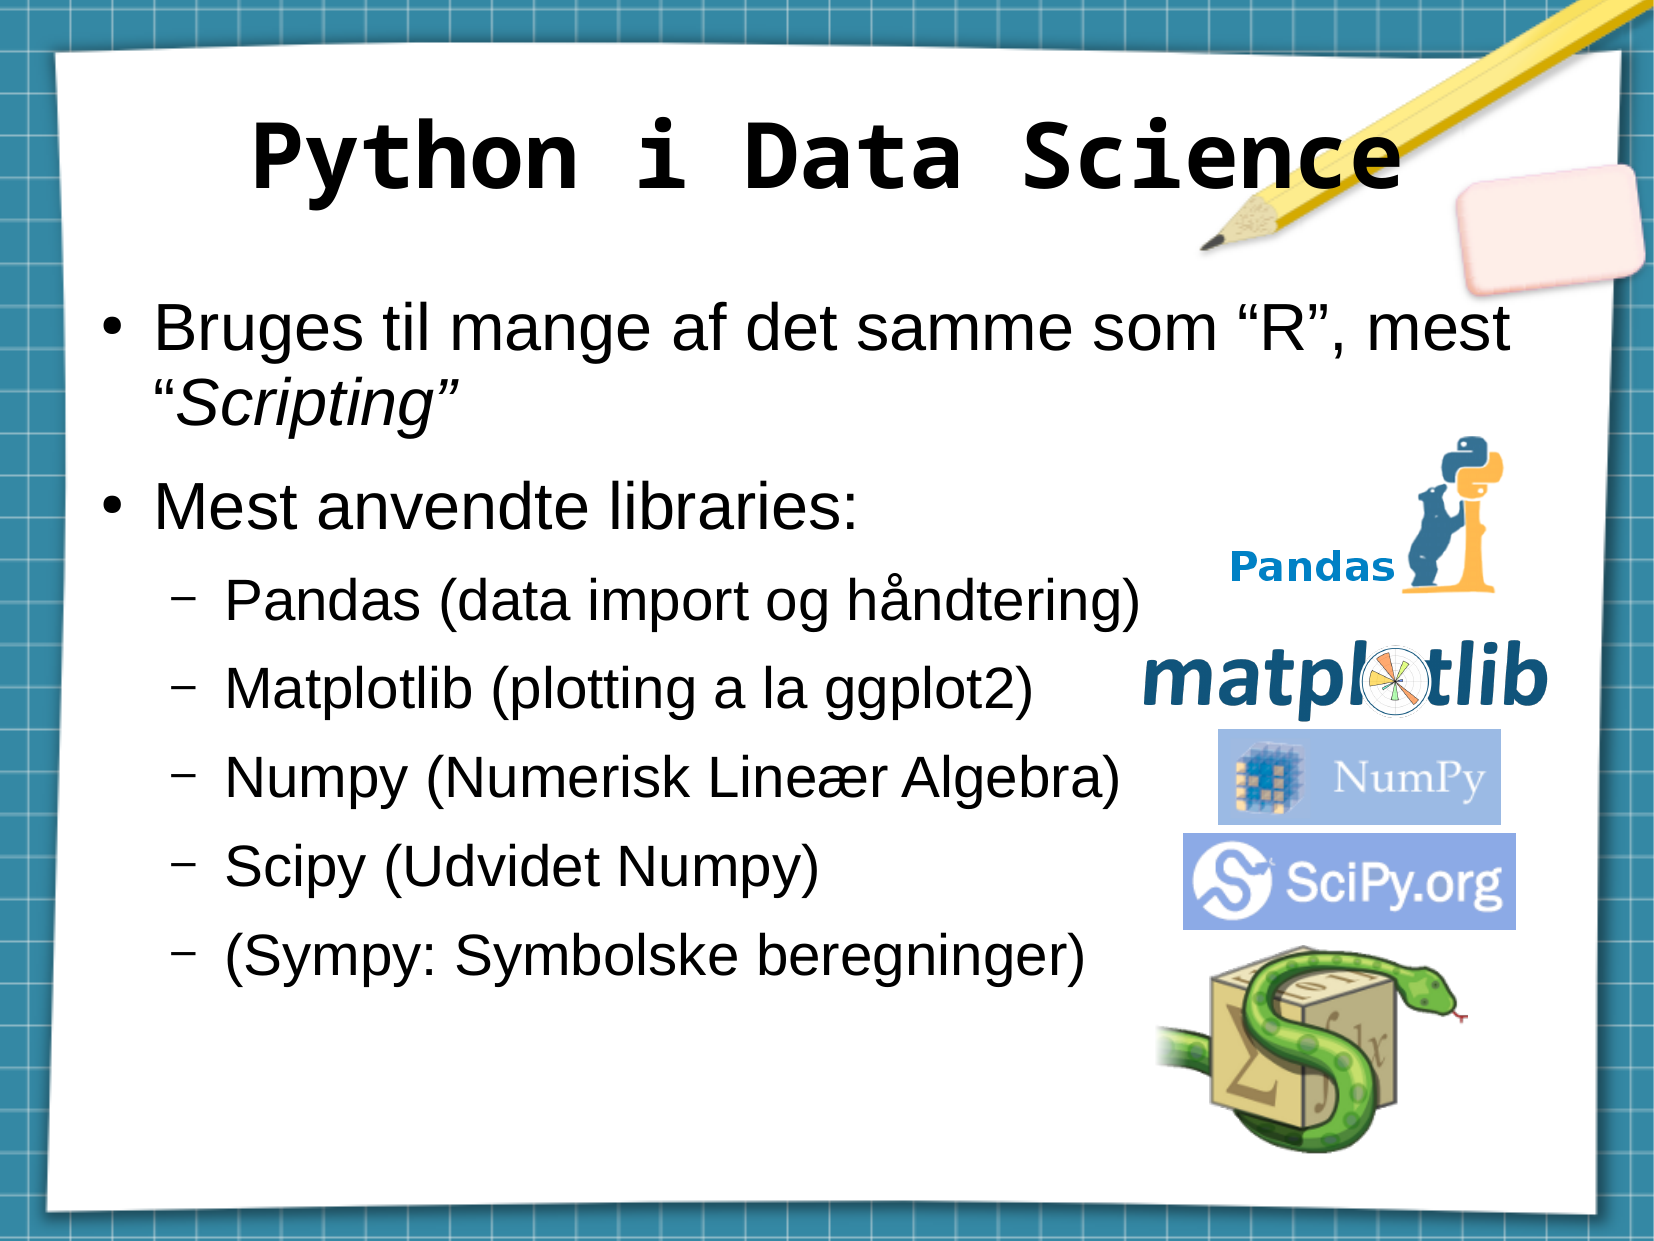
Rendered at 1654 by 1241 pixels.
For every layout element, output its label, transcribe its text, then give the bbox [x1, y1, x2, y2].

list Bruges til mange af det samme som “R”, mest “Scripting” Mest anvendte libraries: Pandas (data import og håndtering) Matplotlib (plotting a la ggplot2) Numpy (Numerisk Lineær Algebra) Scipy (Udvidet Numpy) (Sympy: Symbolske beregninger) [82, 290, 1571, 1010]
title Python i Data Science [82, 49, 1571, 257]
picture [0, 0, 1654, 1241]
